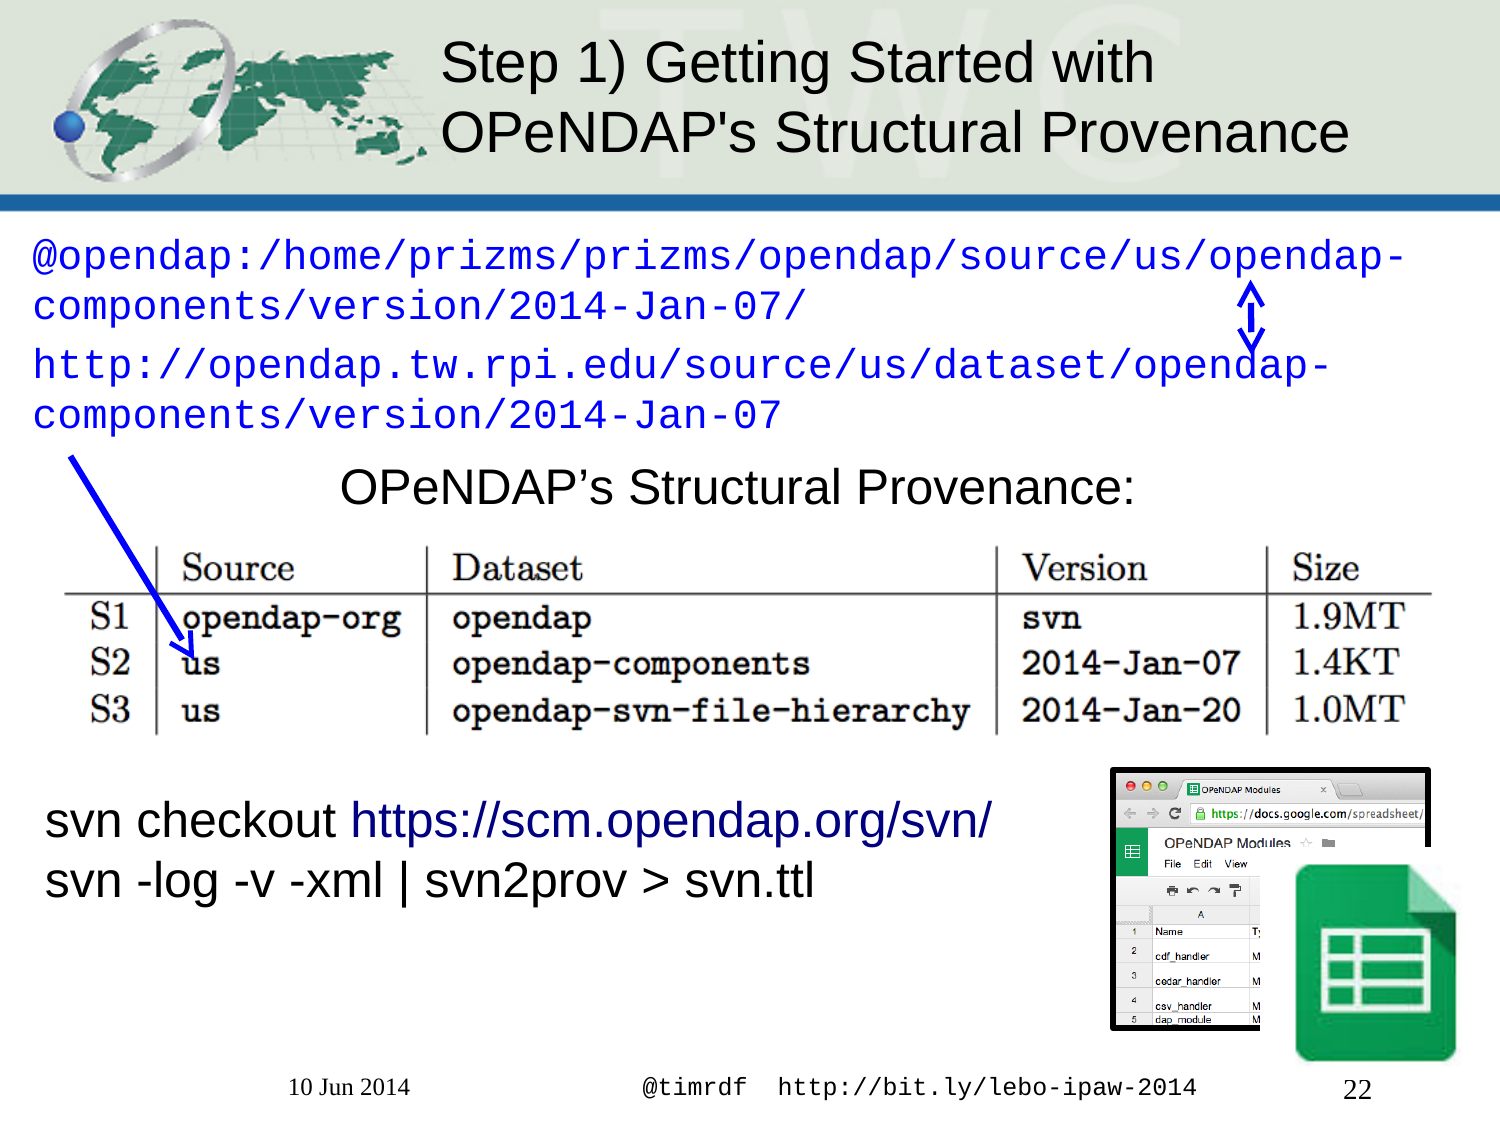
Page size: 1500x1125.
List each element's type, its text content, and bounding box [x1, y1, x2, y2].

text_box @opendap:/home/prizms/prizms/opendap/source/us/opendap-components/version/2014-Jan-07/ [17, 219, 1483, 336]
text_box OPeNDAP’s Structural Provenance: [324, 447, 1152, 523]
title Step 1) Getting Started with OPeNDAP's Structural Provenance [424, 0, 1500, 188]
picture [1116, 772, 1493, 1081]
text_box http://opendap.tw.rpi.edu/source/us/dataset/opendap-components/version/2014-Jan-07 [17, 336, 1471, 445]
picture [0, 0, 1500, 212]
text_box svn checkout https://scm.opendap.org/svn/ svn -log -v -xml | svn2prov > svn.ttl [30, 780, 1008, 916]
picture [41, 529, 1447, 740]
